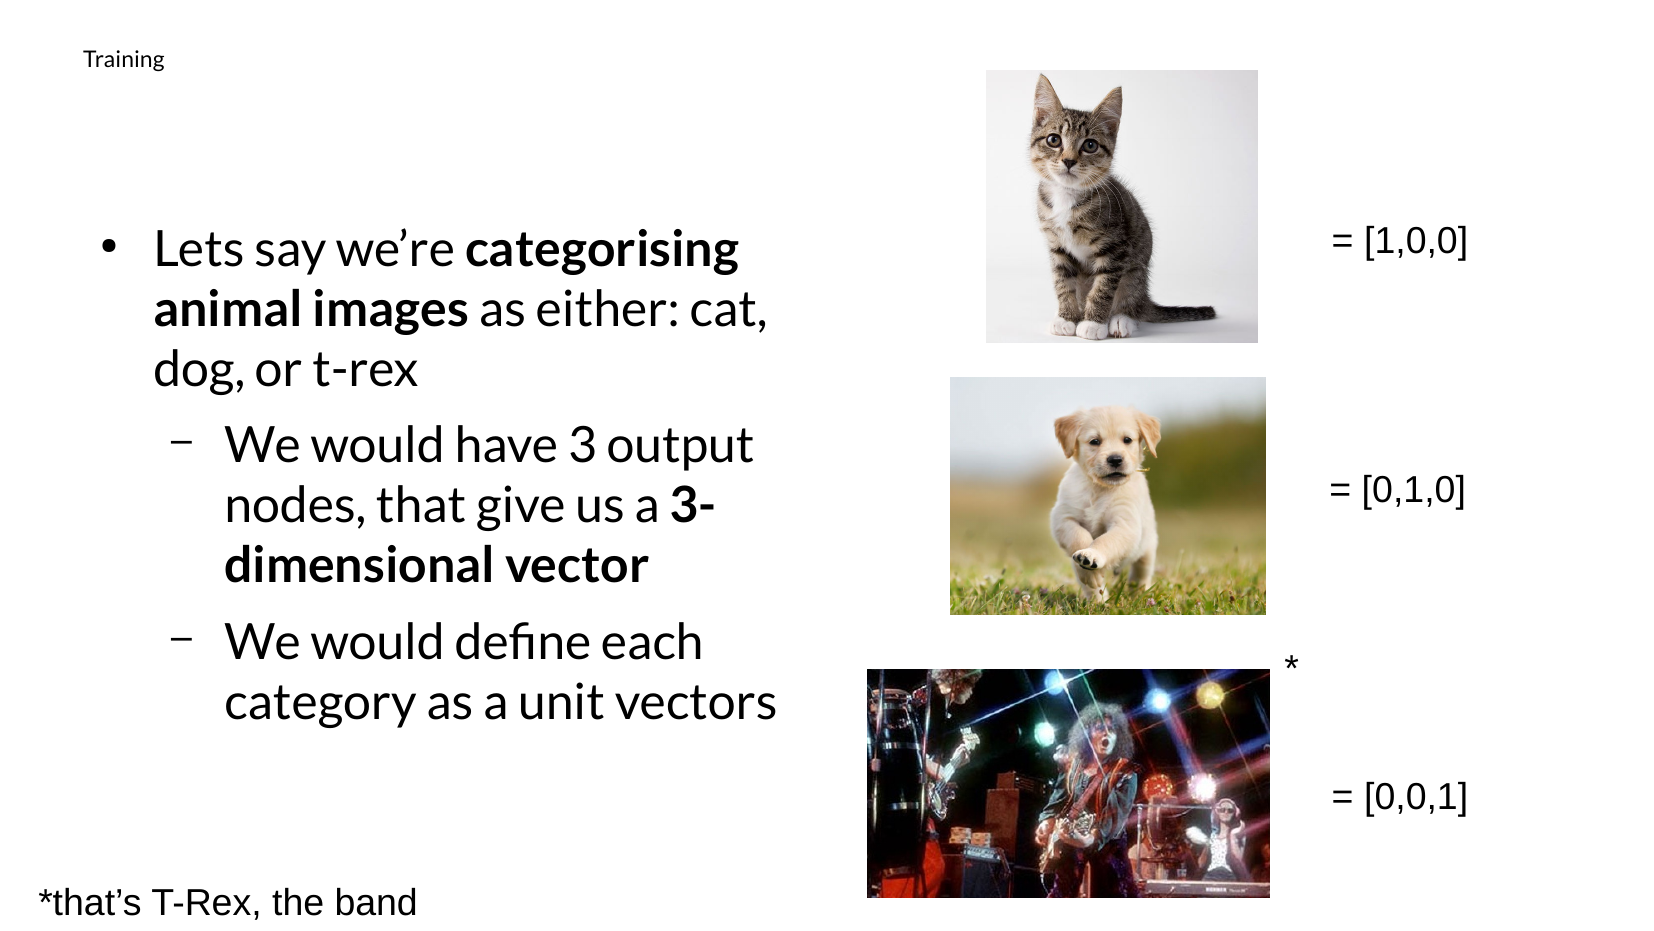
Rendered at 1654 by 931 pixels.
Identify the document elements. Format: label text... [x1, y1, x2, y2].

text_box = [0,1,0] [1314, 460, 1481, 518]
picture [867, 669, 1270, 898]
title Training [83, 0, 1571, 119]
text_box = [1,0,0] [1316, 212, 1484, 270]
picture [986, 70, 1258, 343]
text_box * [1269, 640, 1314, 697]
picture [950, 377, 1266, 615]
text_box *that’s T-Rex, the band [23, 874, 433, 931]
text_box = [0,0,1] [1316, 767, 1484, 825]
list Lets say we’re categorising animal images as either: cat, dog, or t-rex We would have 3 output nodes, that give us a 3-dimensional vector We would define each category as a unit vectors [82, 217, 809, 839]
